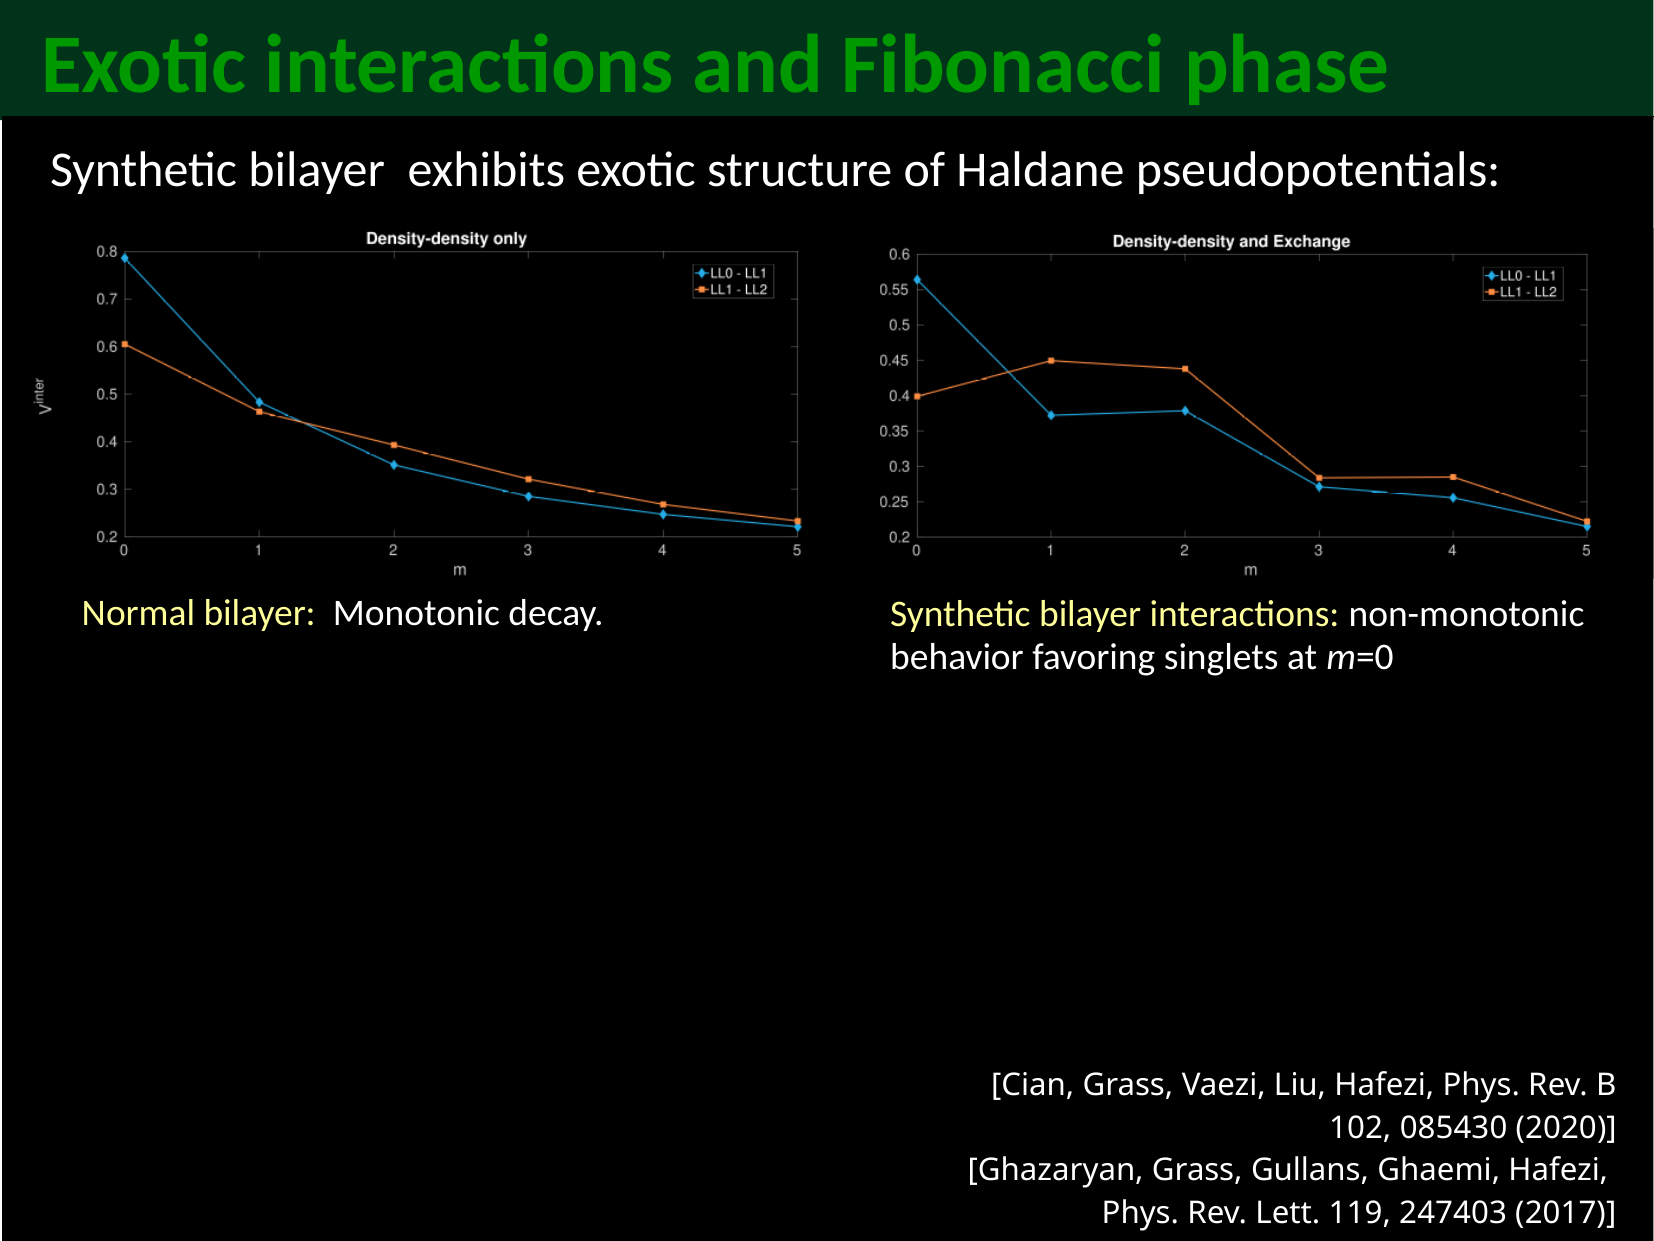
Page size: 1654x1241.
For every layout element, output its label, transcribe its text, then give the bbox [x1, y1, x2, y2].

text_box Normal bilayer: Monotonic decay. [31, 585, 861, 822]
text_box [Cian, Grass, Vaezi, Liu, Hafezi, Phys. Rev. B 102, 085430 (2020)] [Ghazaryan, Grass, Gullans, Ghaemi, Hafezi, Phys. Rev. Lett. 119, 247403 (2017)] [949, 1054, 1633, 1220]
text_box [2, 116, 1654, 1241]
text_box Exotic interactions and Fibonacci phase [26, 1, 1654, 126]
picture [12, 225, 1654, 585]
text_box Synthetic bilayer interactions: non-monotonic behavior favoring singlets at m=0 [840, 585, 1636, 938]
text_box Synthetic bilayer exhibits exotic structure of Haldane pseudopotentials: [35, 134, 1579, 228]
